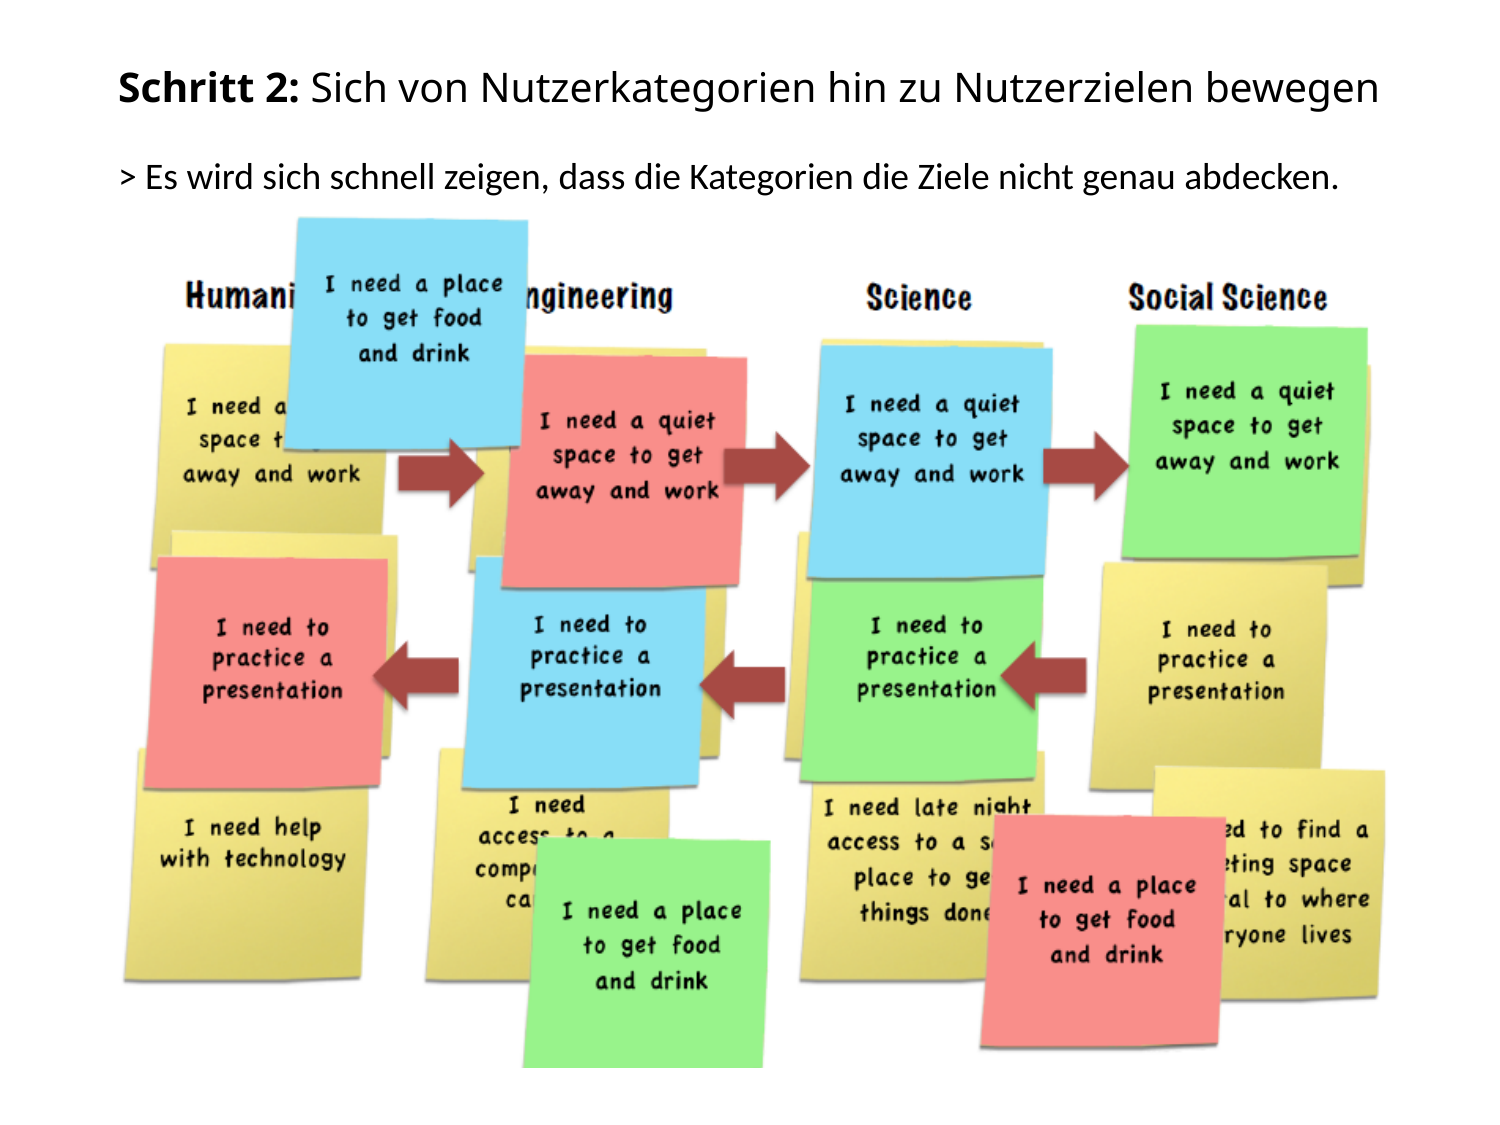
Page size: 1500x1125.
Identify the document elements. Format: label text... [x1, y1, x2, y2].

picture [84, 212, 1416, 1068]
list > Es wird sich schnell zeigen, dass die Kategorien die Ziele nicht genau abdecken. [103, 149, 1397, 212]
title Schritt 2: Sich von Nutzerkategorien hin zu Nutzerzielen bewegen [103, 59, 1397, 122]
